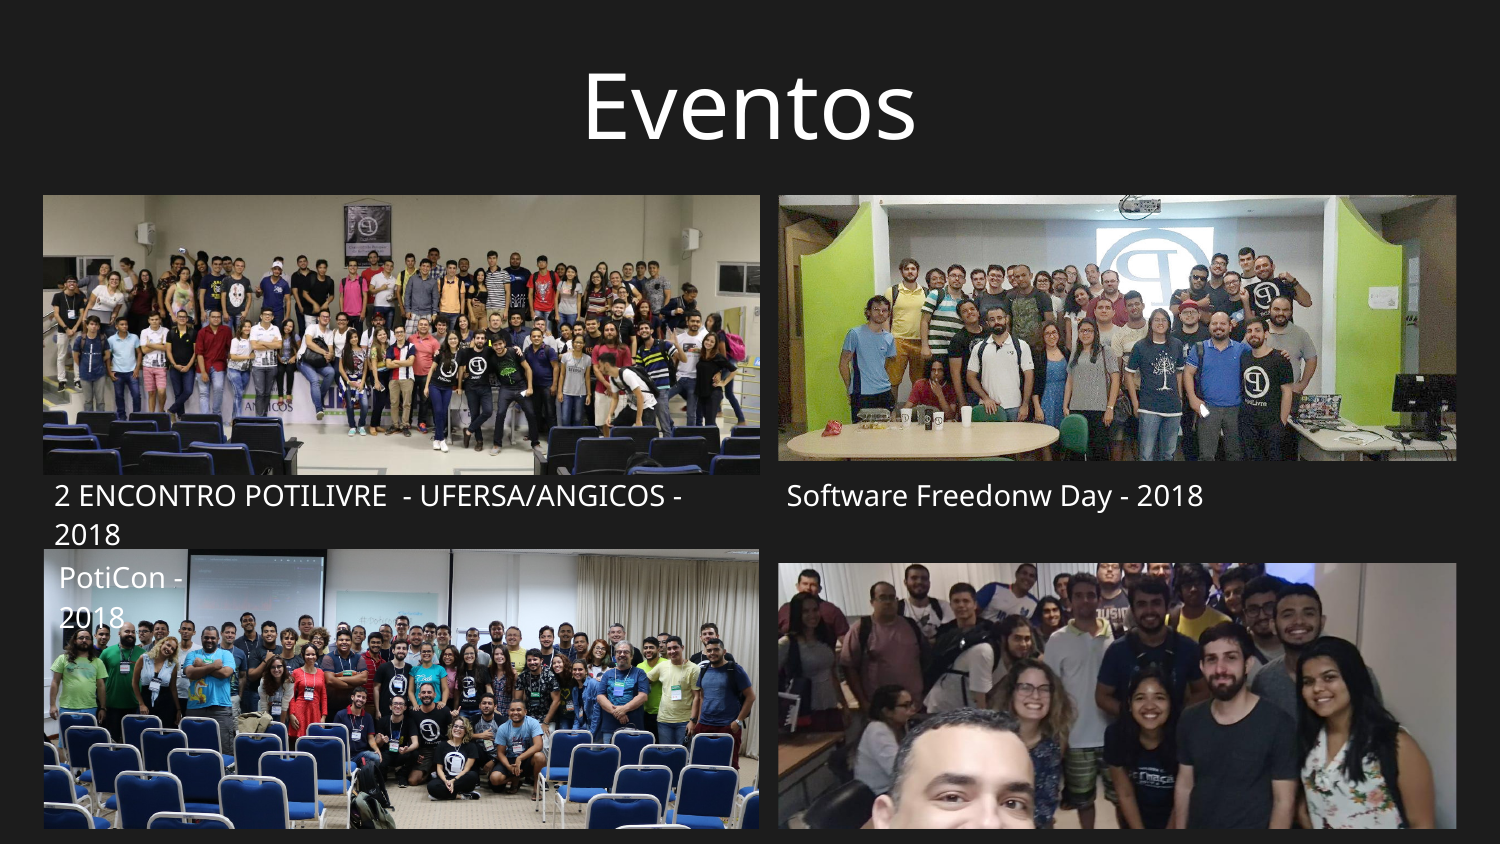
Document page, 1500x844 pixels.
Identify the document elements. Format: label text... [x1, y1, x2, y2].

text_box PotiCon -2018 [43, 550, 260, 634]
text_box Eventos [74, 33, 1425, 175]
text_box [43, 549, 759, 829]
text_box Software Freedonw Day - 2018 [771, 467, 1477, 520]
text_box [778, 195, 1457, 461]
text_box 2 ENCONTRO POTILIVRE - UFERSA/ANGICOS - 2018 [39, 467, 744, 551]
text_box [778, 563, 1457, 829]
text_box [43, 195, 760, 475]
